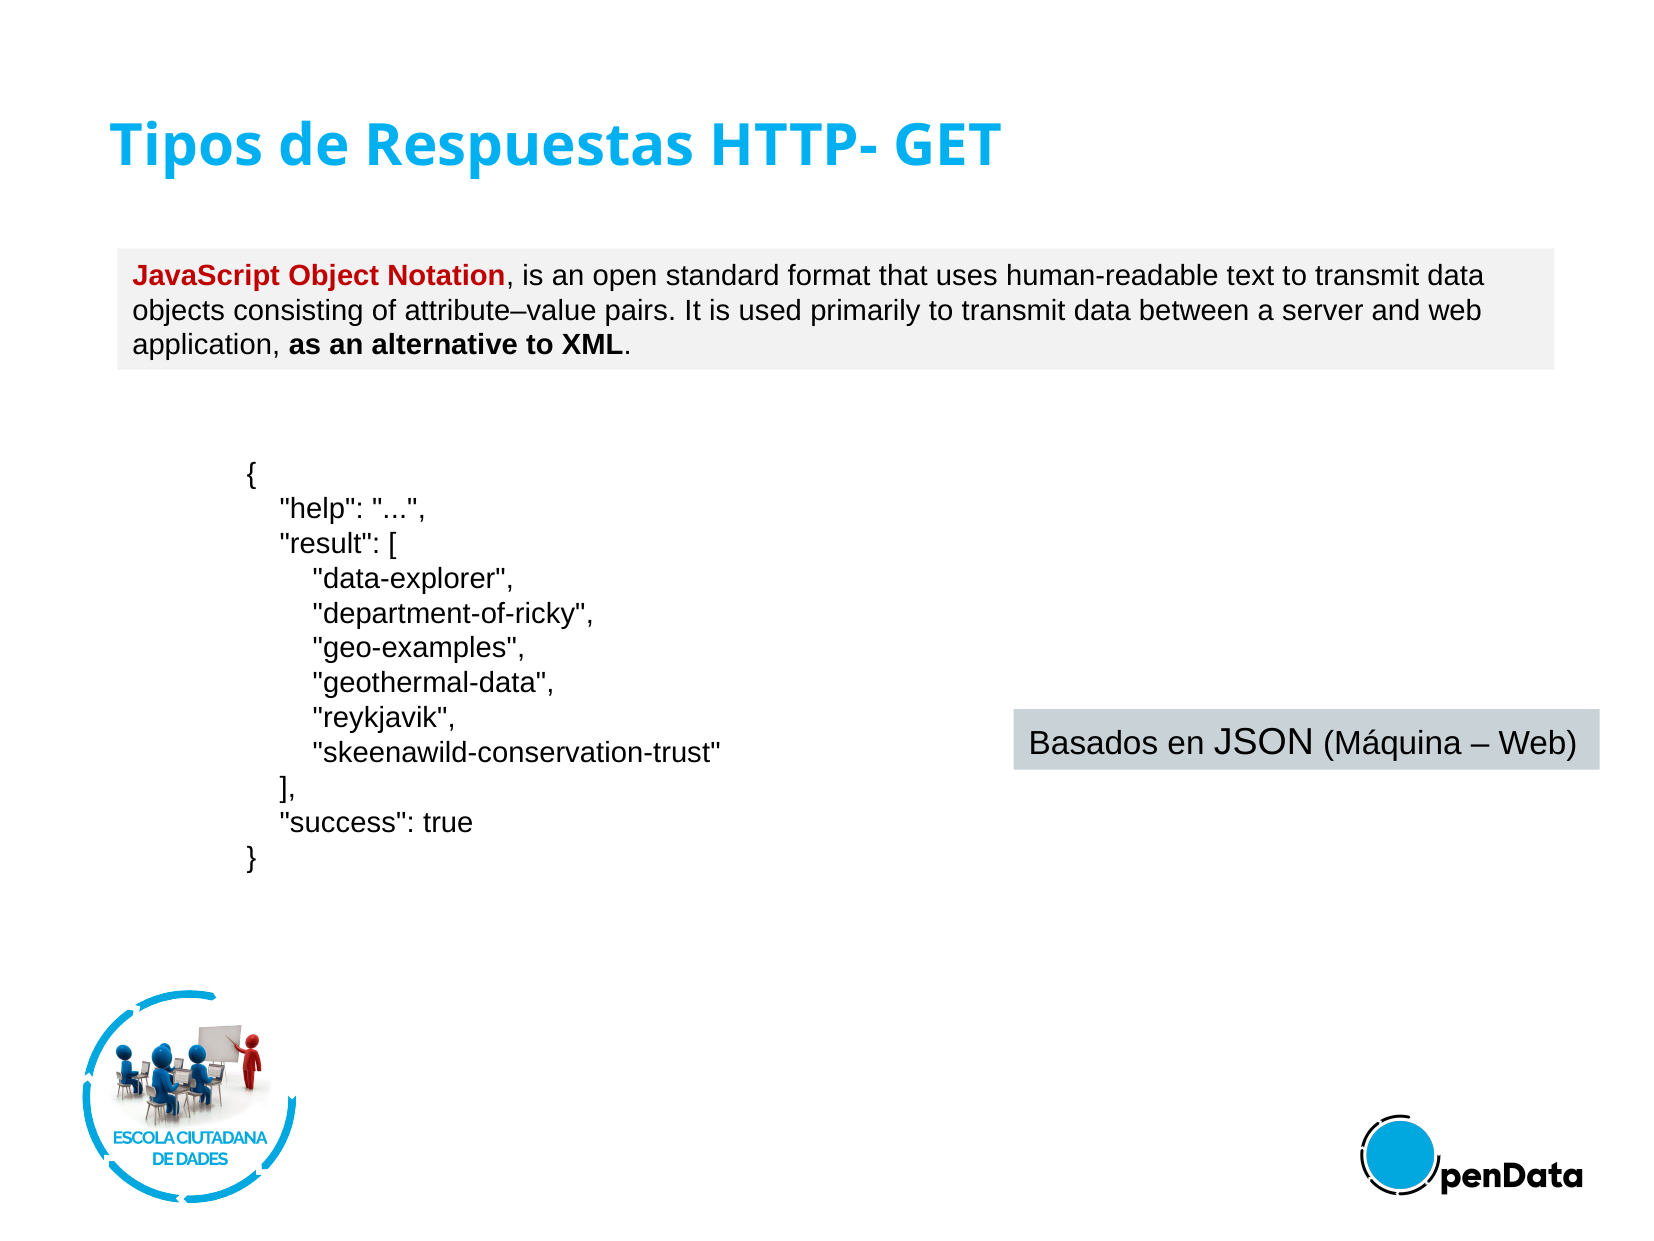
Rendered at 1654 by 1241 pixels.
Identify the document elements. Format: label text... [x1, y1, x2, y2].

picture [45, 953, 333, 1241]
picture [1354, 1108, 1600, 1206]
text_box Tipos de Respuestas HTTP- GET [94, 99, 1577, 156]
text_box JavaScript Object Notation, is an open standard format that uses human-readable text to transmit data objects consisting of attribute–value pairs. It is used primarily to transmit data between a server and web application, as an alternative to XML. [117, 248, 1555, 370]
text_box { "help": "...", "result": [ "data-explorer", "department-of-ricky", "geo-examples", "geothermal-data", "reykjavik", "skeenawild-conservation-trust" ], "success": true } [231, 446, 1059, 886]
text_box Basados en JSON (Máquina – Web) [1059, 709, 1600, 770]
